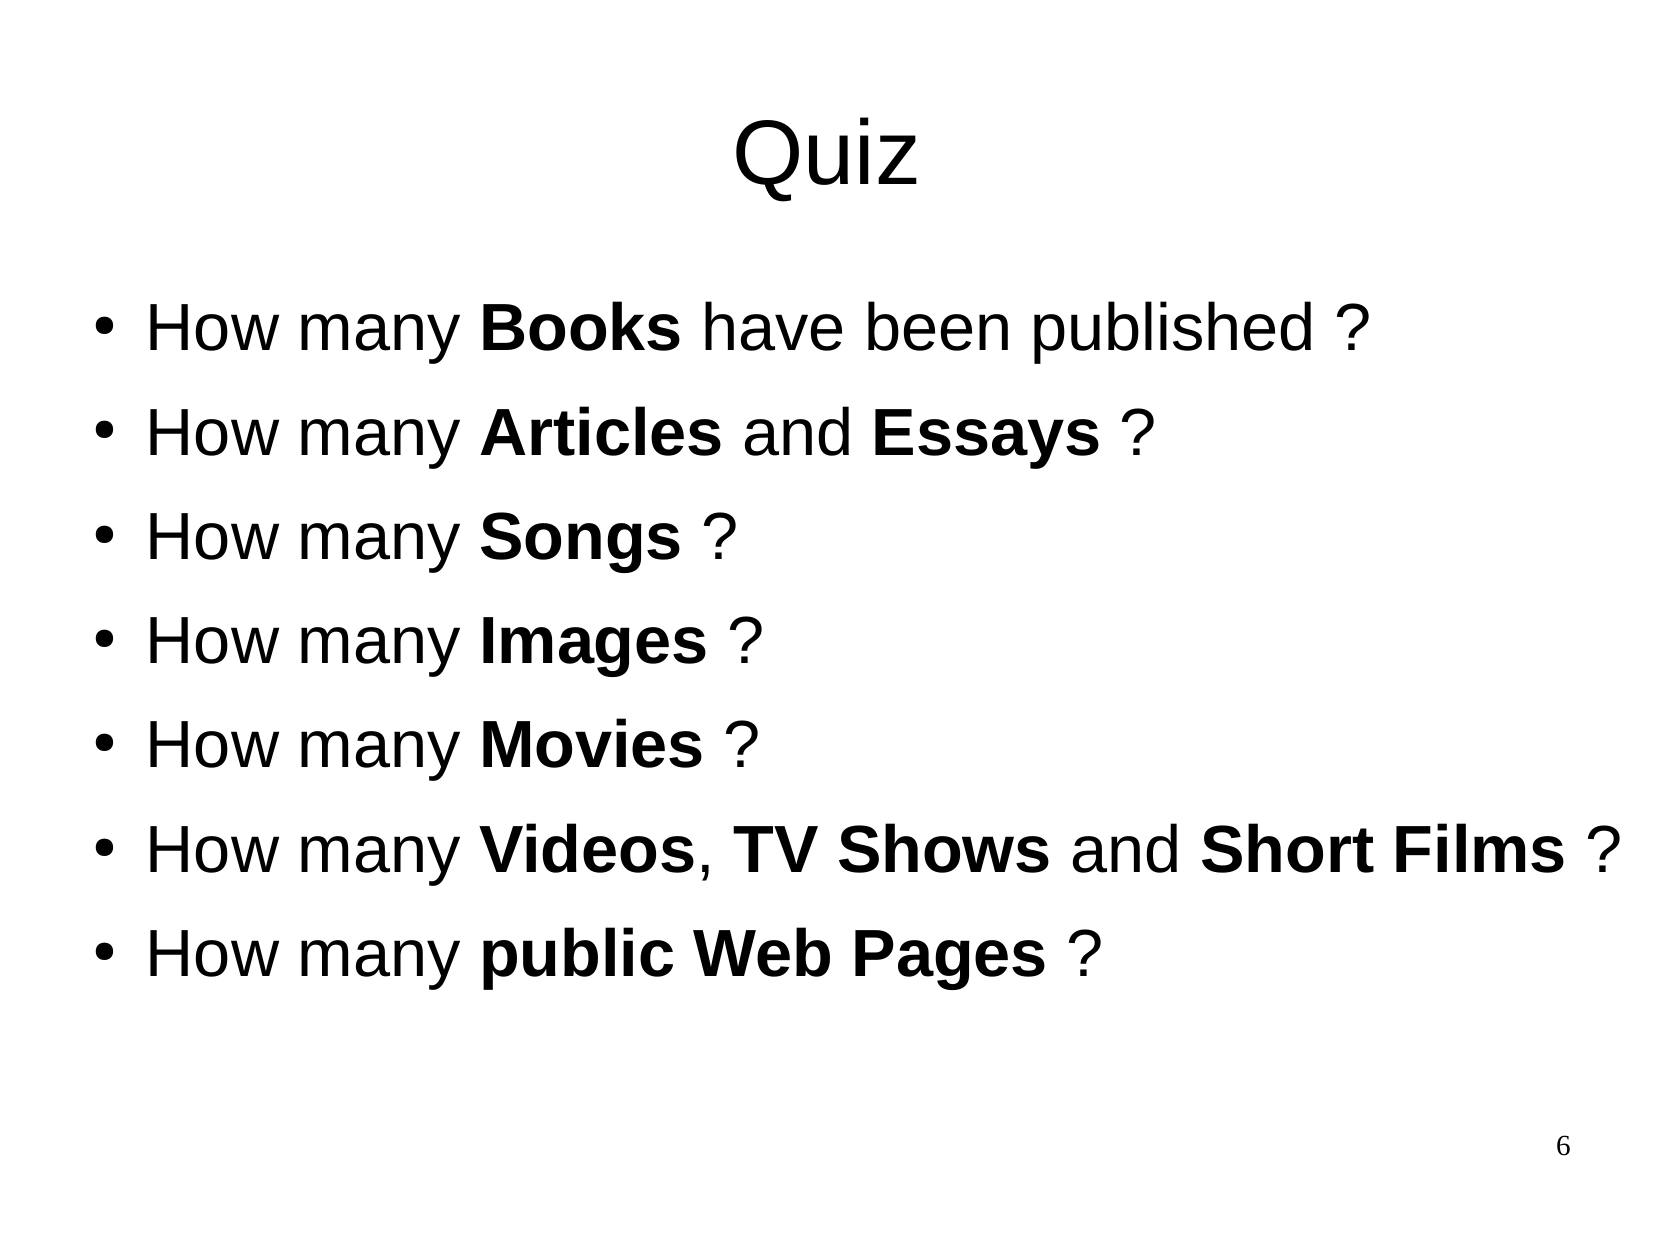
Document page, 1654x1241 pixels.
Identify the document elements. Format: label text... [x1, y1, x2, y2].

list How many Books have been published ? How many Articles and Essays ? How many Songs ? How many Images ? How many Movies ? How many Videos, TV Shows and Short Films ? How many public Web Pages ? [75, 290, 1651, 1094]
title Quiz [82, 49, 1571, 257]
